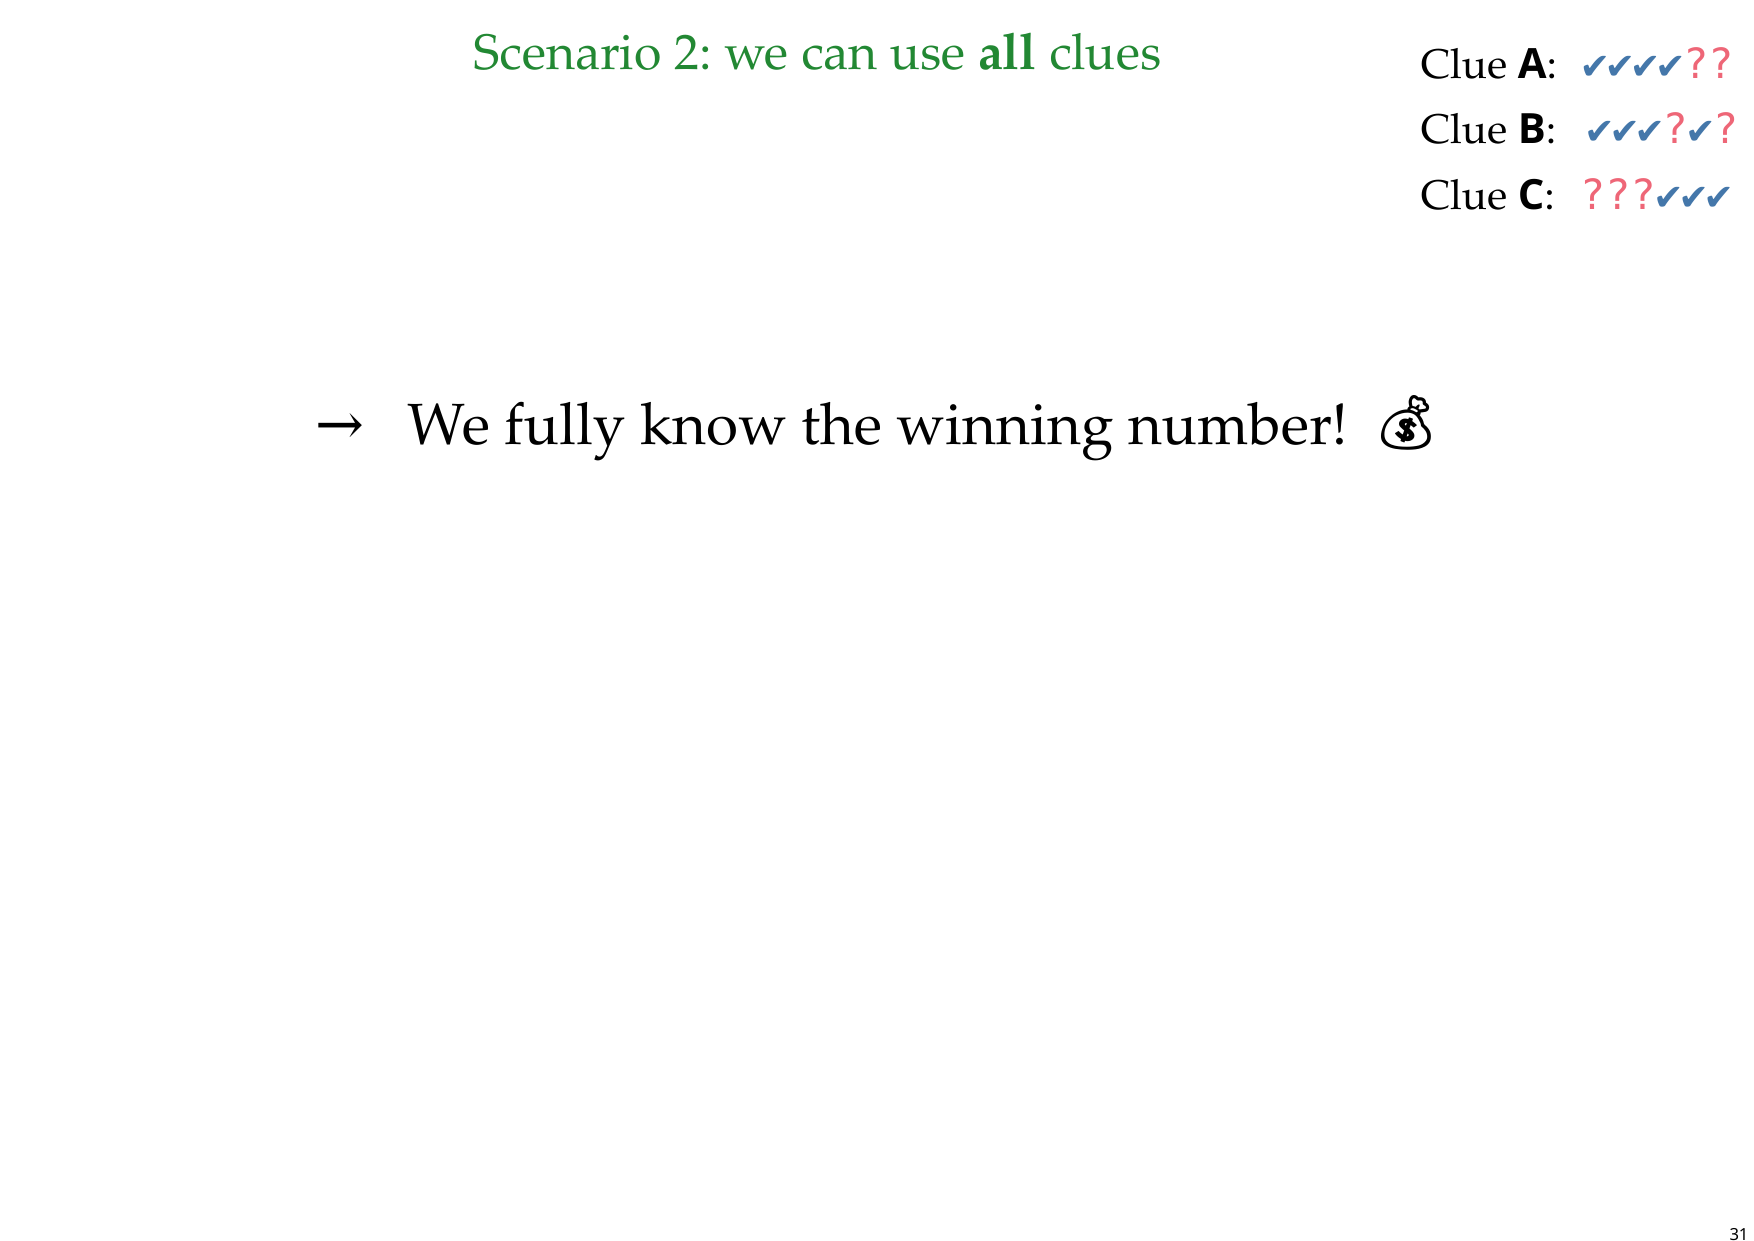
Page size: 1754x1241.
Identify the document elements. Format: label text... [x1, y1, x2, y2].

text_box Clue A: ✔✔✔✔?? Clue B: ✔✔✔?✔? Clue C: ???✔✔✔ [1405, 17, 1751, 207]
text_box → We fully know the winning number! 💰 [301, 374, 1453, 469]
text_box Scenario 2: we can use all clues [458, 25, 1177, 92]
